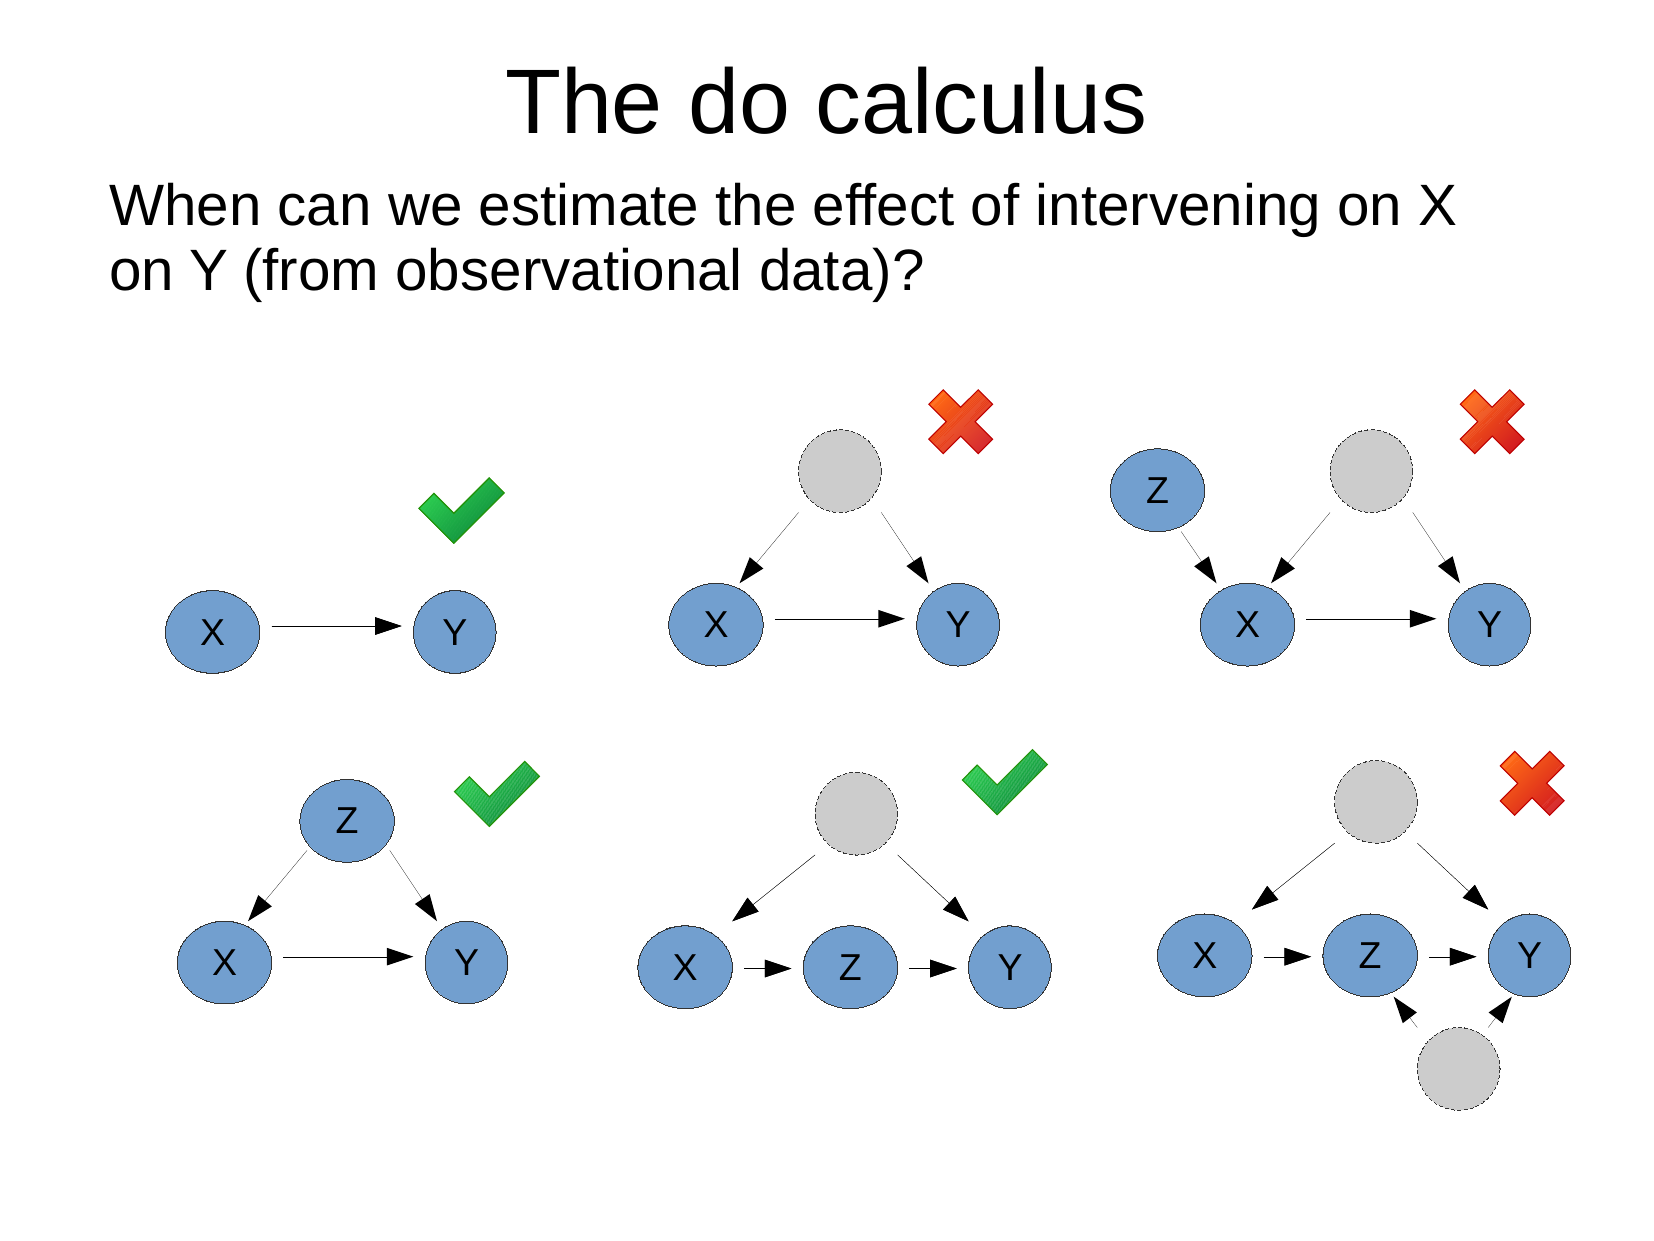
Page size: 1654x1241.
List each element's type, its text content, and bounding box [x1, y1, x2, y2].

picture [904, 366, 1016, 477]
text_box X [1200, 583, 1295, 667]
text_box [798, 429, 882, 513]
text_box Z [803, 925, 898, 1009]
picture [437, 732, 556, 851]
text_box [1417, 1027, 1501, 1111]
text_box [814, 772, 898, 856]
picture [1436, 366, 1548, 477]
text_box Y [413, 590, 497, 674]
text_box X [165, 590, 260, 674]
text_box Y [968, 925, 1052, 1009]
title The do calculus [82, 11, 1571, 296]
text_box Z [1322, 914, 1418, 997]
picture [1476, 727, 1588, 839]
picture [401, 448, 520, 567]
picture [944, 720, 1063, 839]
text_box X [177, 921, 272, 1004]
text_box Z [299, 779, 395, 863]
text_box Y [916, 583, 1000, 667]
text_box Y [1448, 583, 1531, 667]
text_box Y [1488, 914, 1571, 997]
text_box Z [1110, 448, 1205, 532]
text_box When can we estimate the effect of intervening on X on Y (from observational data)? [94, 165, 1512, 311]
text_box X [637, 925, 733, 1009]
text_box [1334, 760, 1418, 844]
text_box X [668, 583, 764, 667]
text_box X [1157, 914, 1253, 997]
text_box [1330, 429, 1413, 513]
text_box Y [425, 921, 508, 1004]
